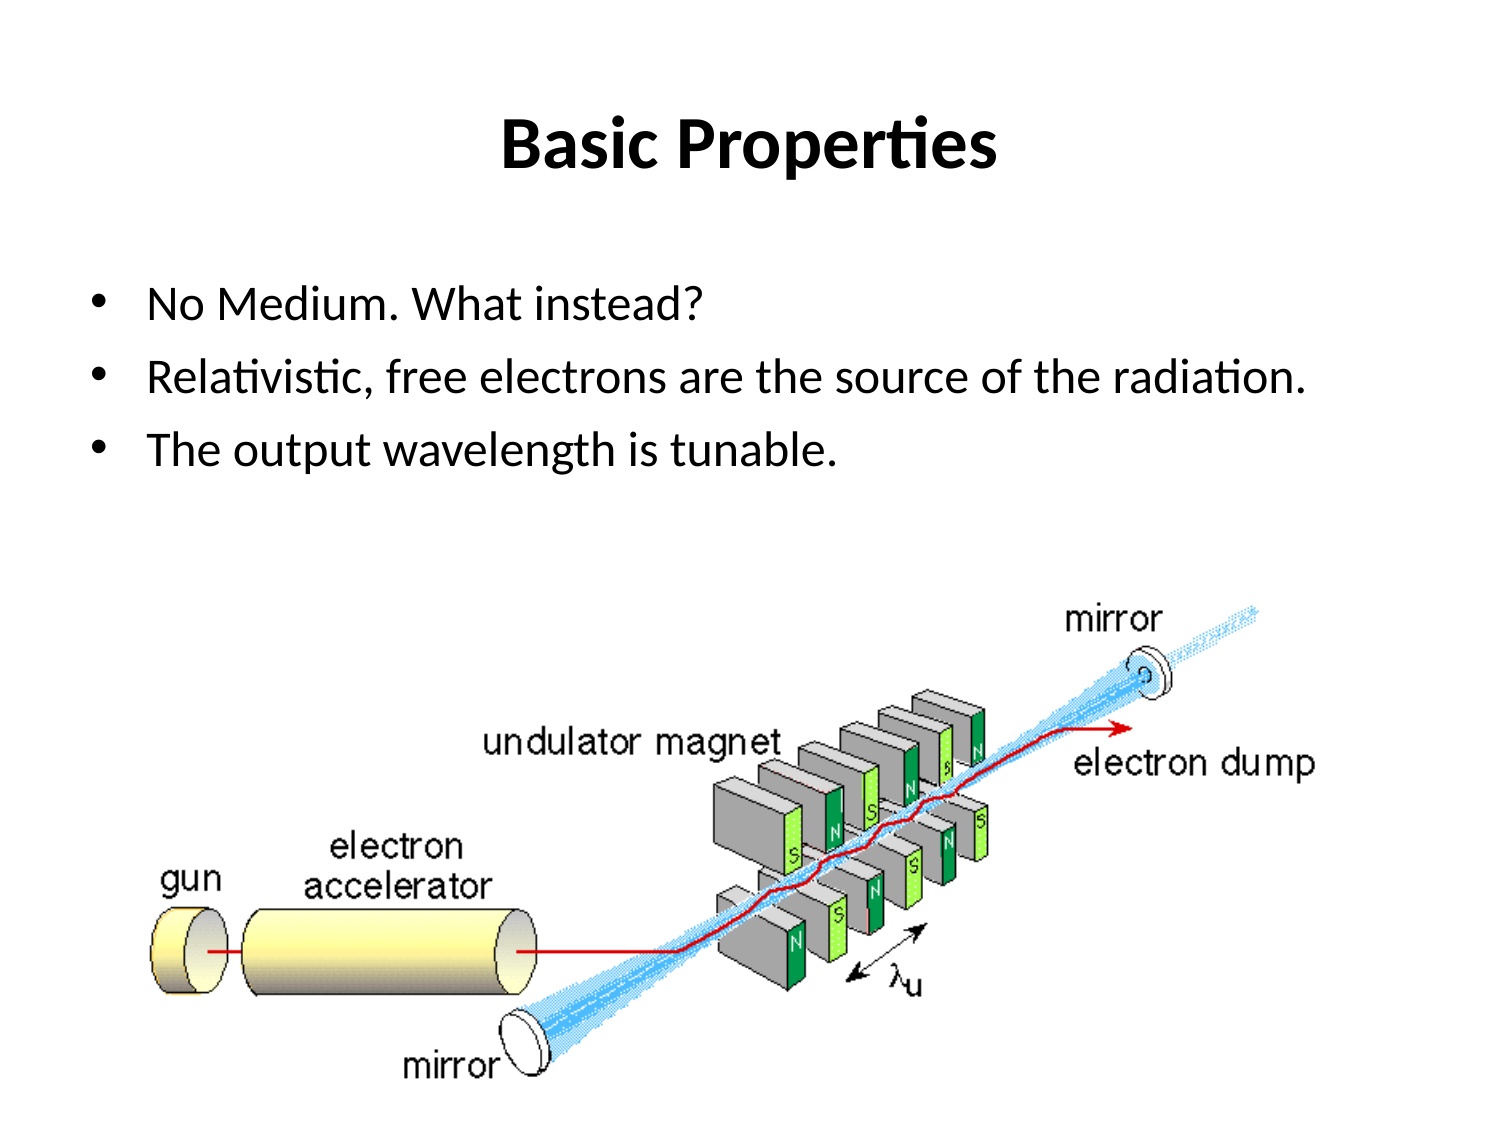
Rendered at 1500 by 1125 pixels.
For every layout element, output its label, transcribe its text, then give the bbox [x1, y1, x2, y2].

title Basic Properties [75, 45, 1425, 233]
list No Medium. What instead? Relativistic, free electrons are the source of the radiation. The output wavelength is tunable. [75, 262, 1425, 1005]
picture [147, 598, 1323, 1093]
